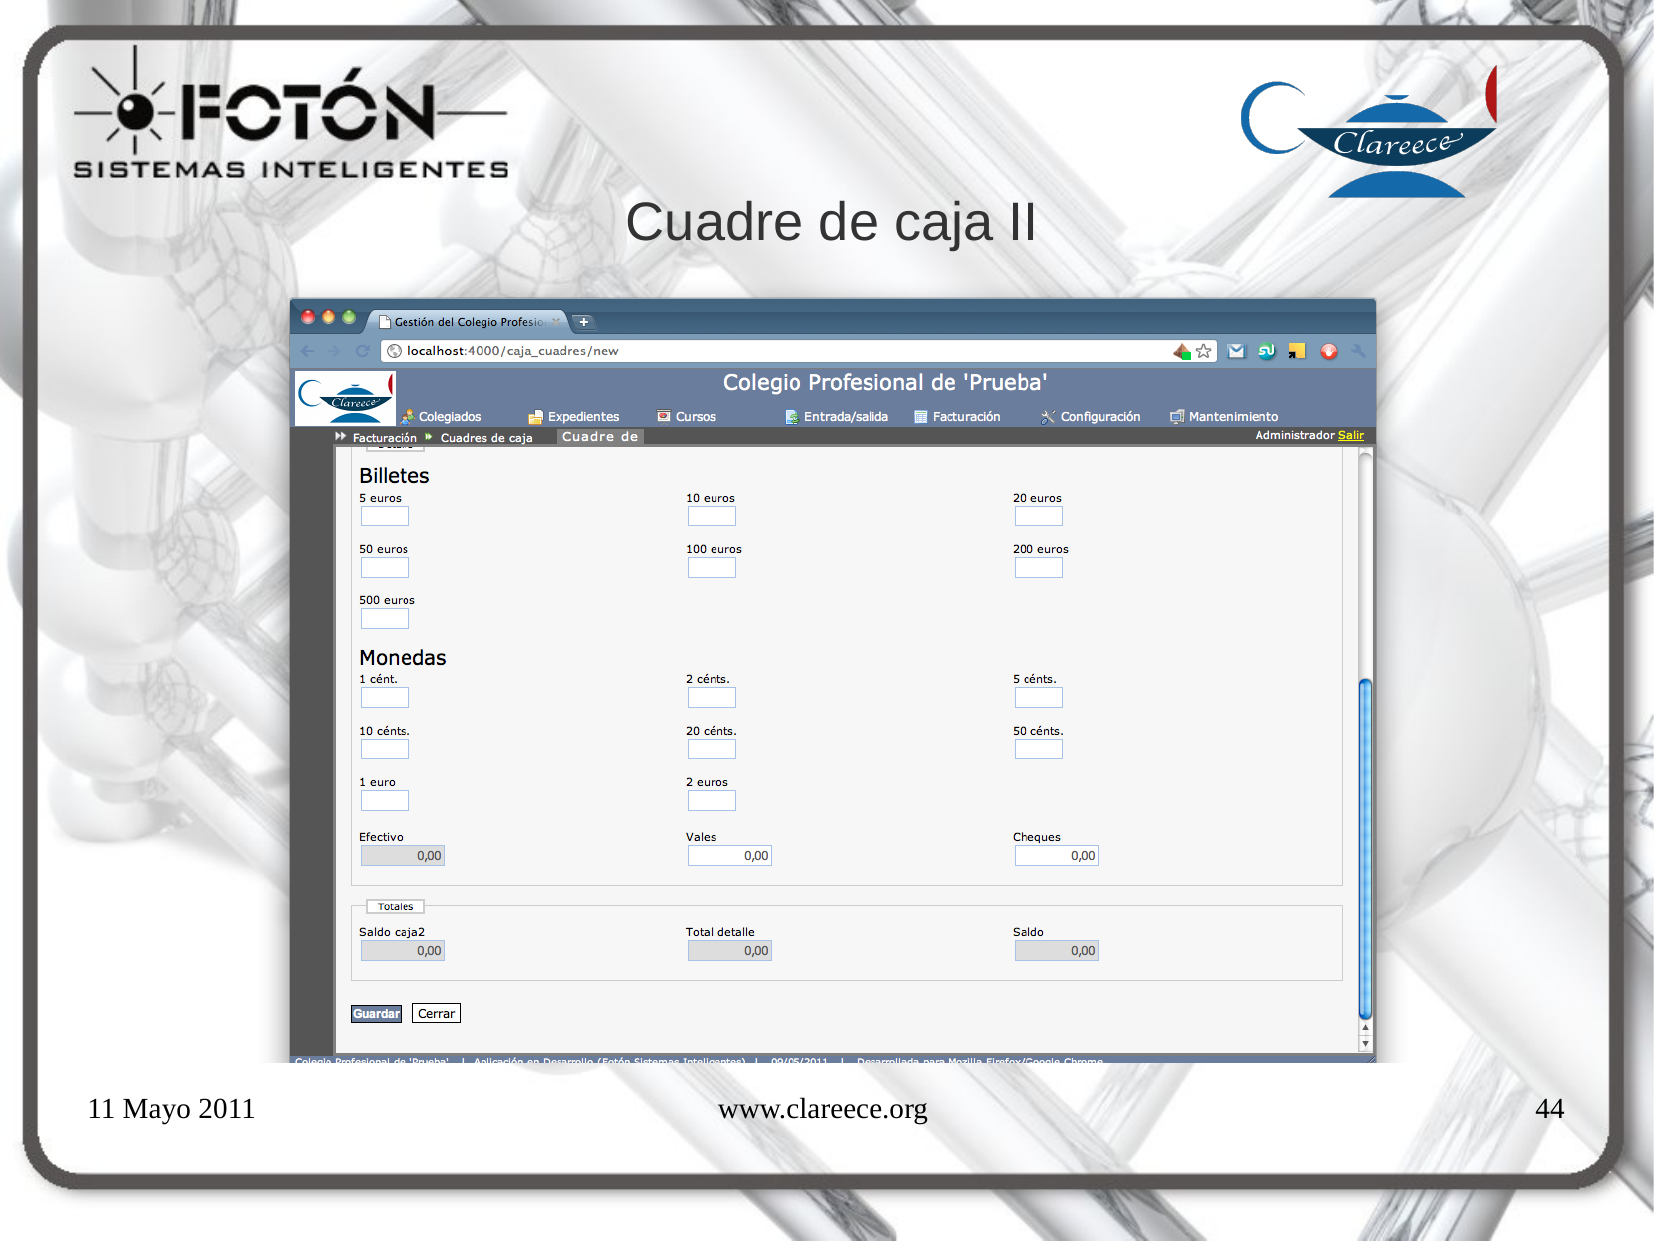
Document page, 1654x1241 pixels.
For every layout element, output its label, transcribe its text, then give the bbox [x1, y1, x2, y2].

title Cuadre de caja II [88, 177, 1577, 266]
picture [0, 0, 1654, 1241]
